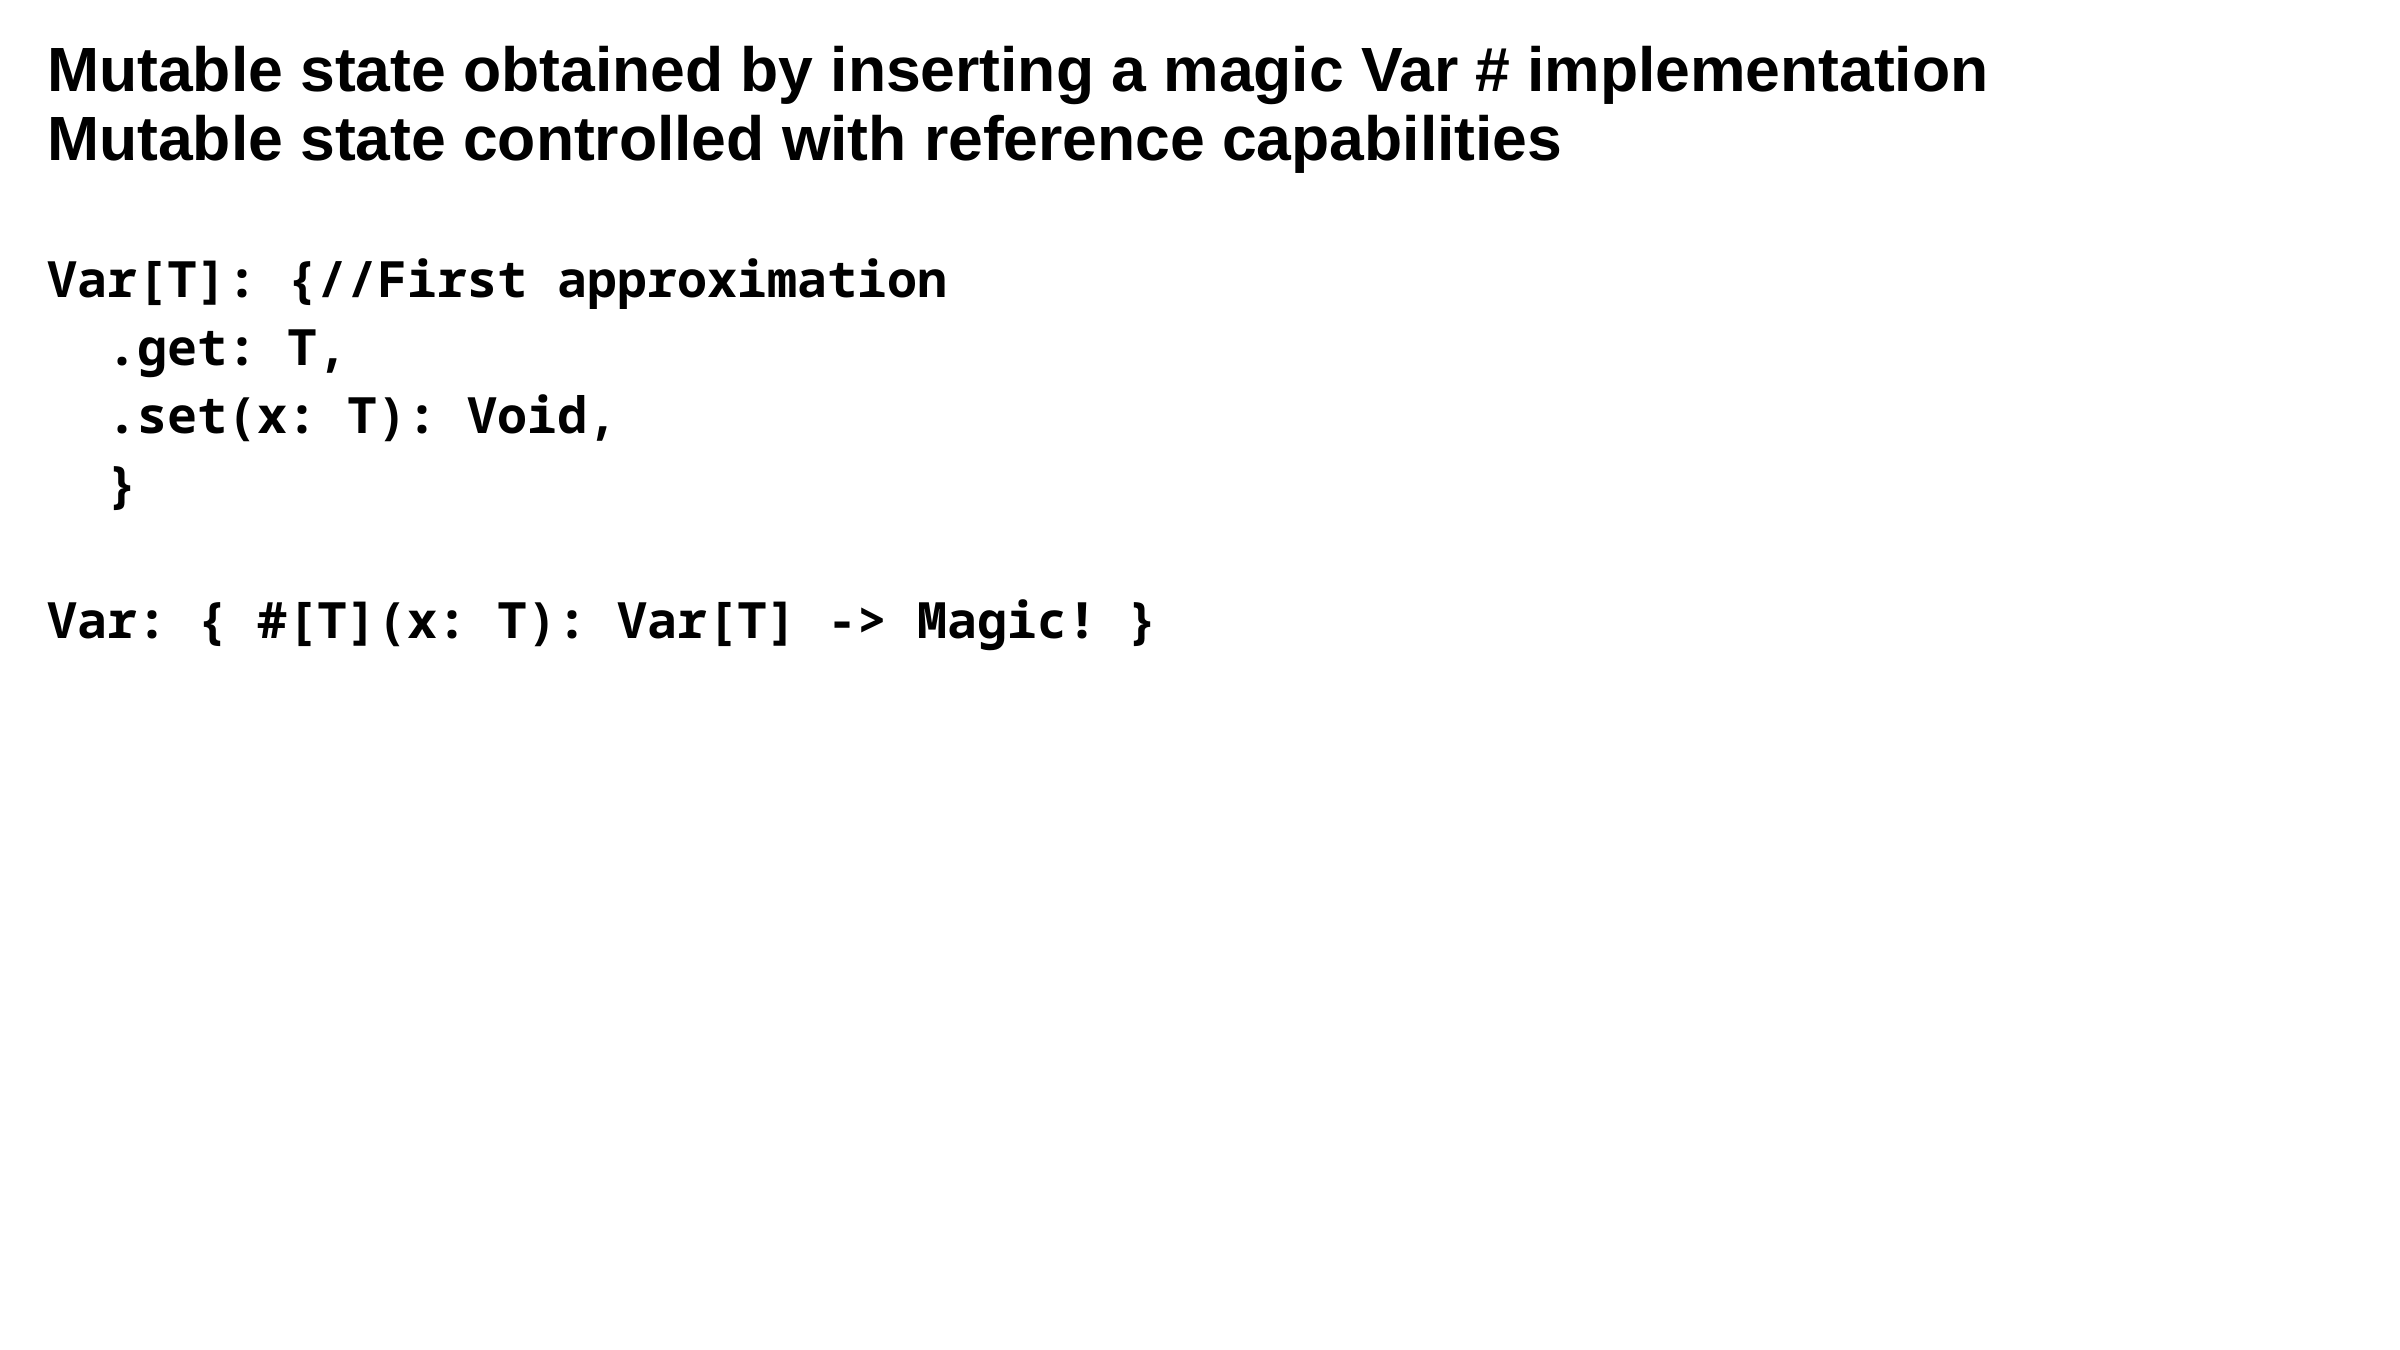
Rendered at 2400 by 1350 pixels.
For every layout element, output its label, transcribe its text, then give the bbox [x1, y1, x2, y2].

text_box Mutable state obtained by inserting a magic Var # implementation Mutable state controlled with reference capabilities Var[T]: {//First approximation .get: T, .set(x: T): Void, } Var: { #[T](x: T): Var[T] -> Magic! } [32, 27, 2358, 1271]
